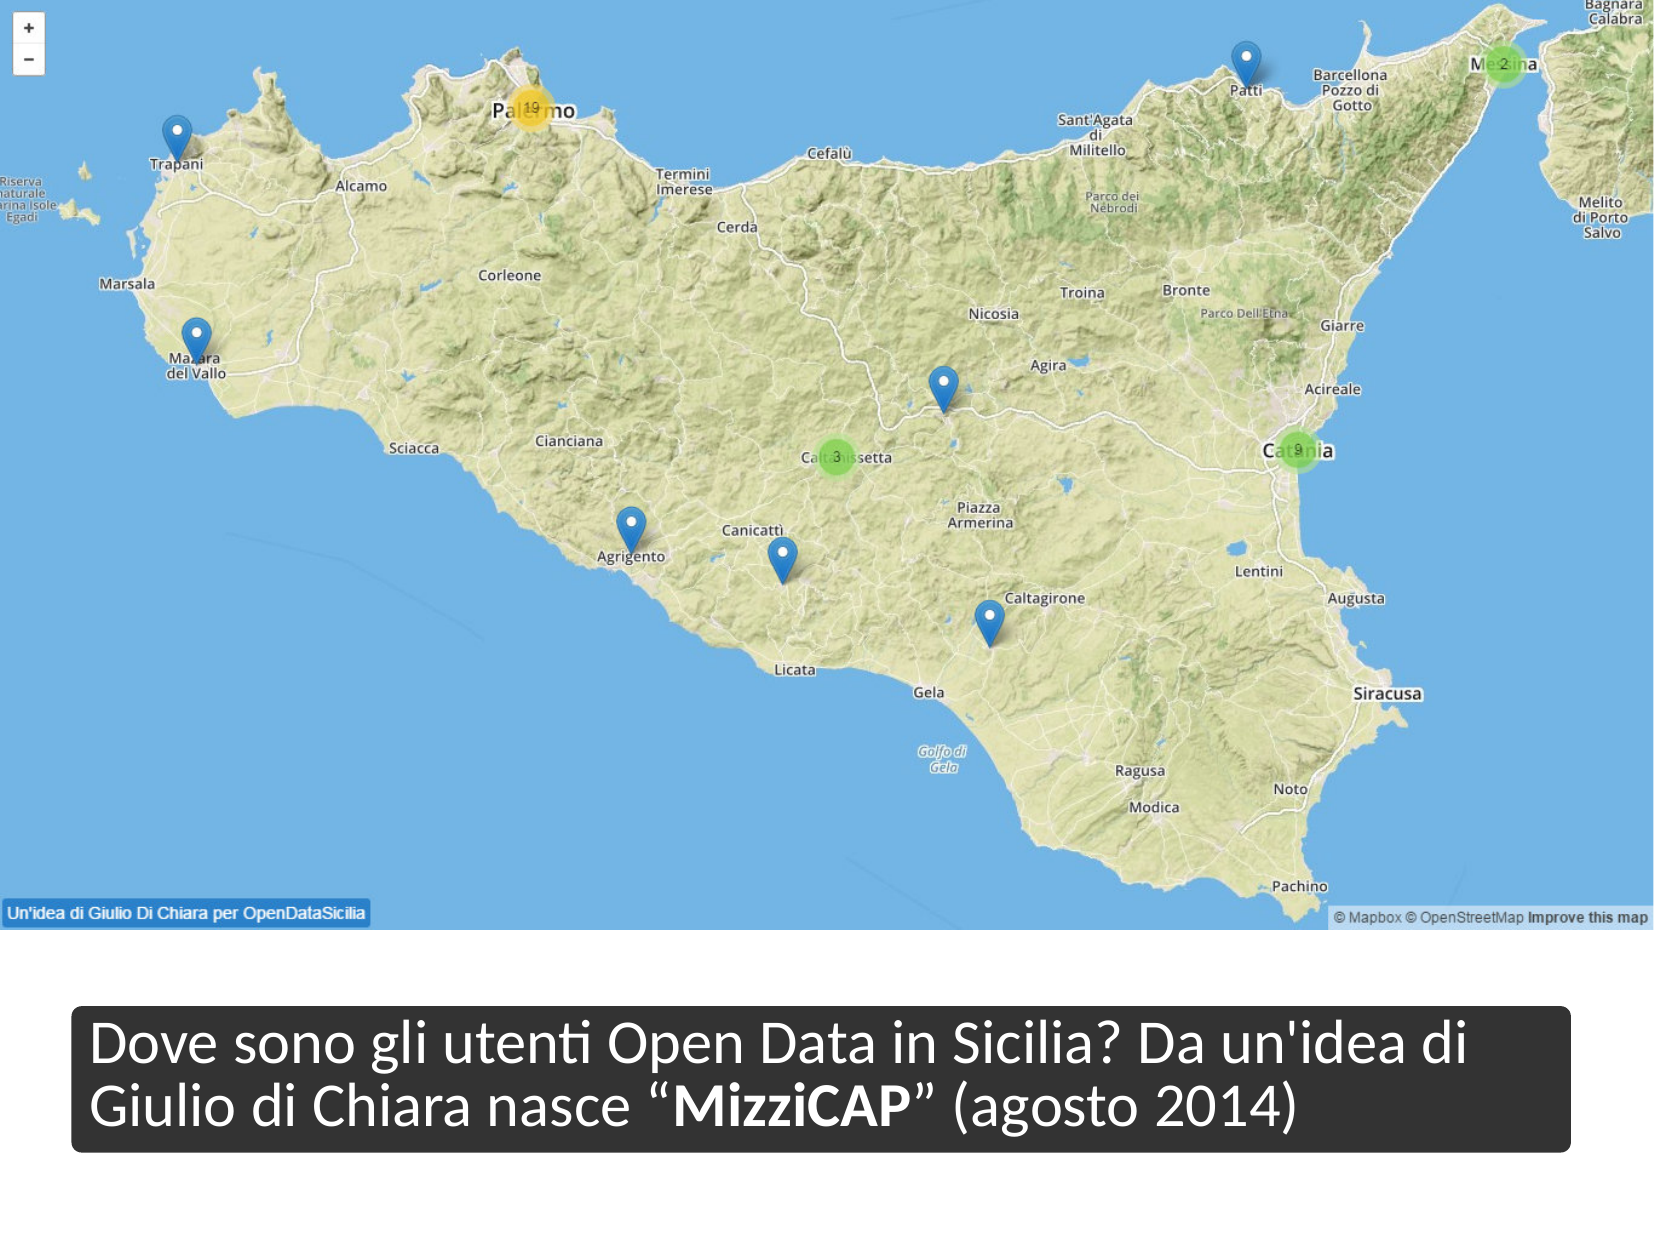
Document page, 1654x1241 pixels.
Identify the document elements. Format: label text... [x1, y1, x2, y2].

picture [0, 0, 1654, 930]
text_box Dove sono gli utenti Open Data in Sicilia? Da un'idea di Giulio di Chiara nasce “MizziCAP” (agosto 2014) [71, 1006, 1571, 1153]
